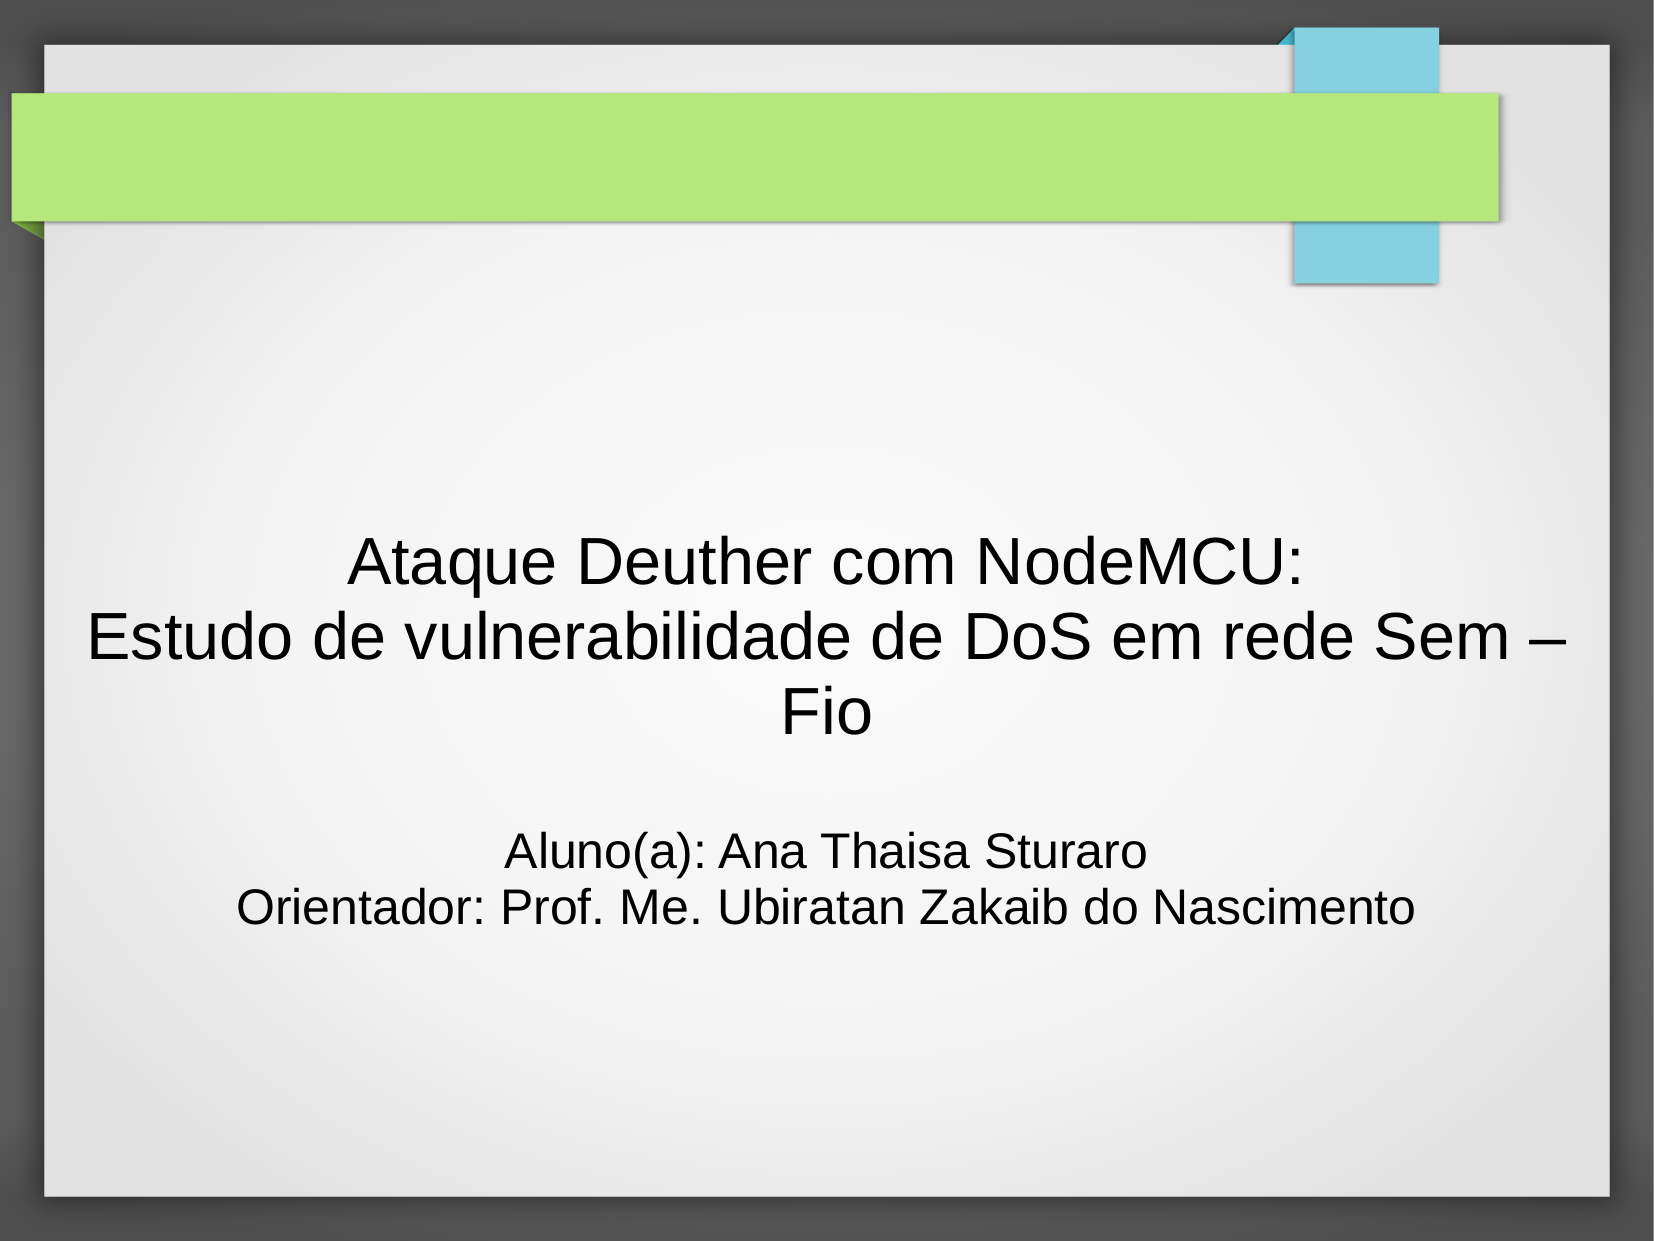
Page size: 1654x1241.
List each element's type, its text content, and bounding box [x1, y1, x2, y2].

subtitle Ataque Deuther com NodeMCU: Estudo de vulnerabilidade de DoS em rede Sem – Fio Aluno(a): Ana Thaisa Sturaro Orientador: Prof. Me. Ubiratan Zakaib do Nascimento [82, 295, 1571, 1015]
picture [0, 0, 1654, 1241]
